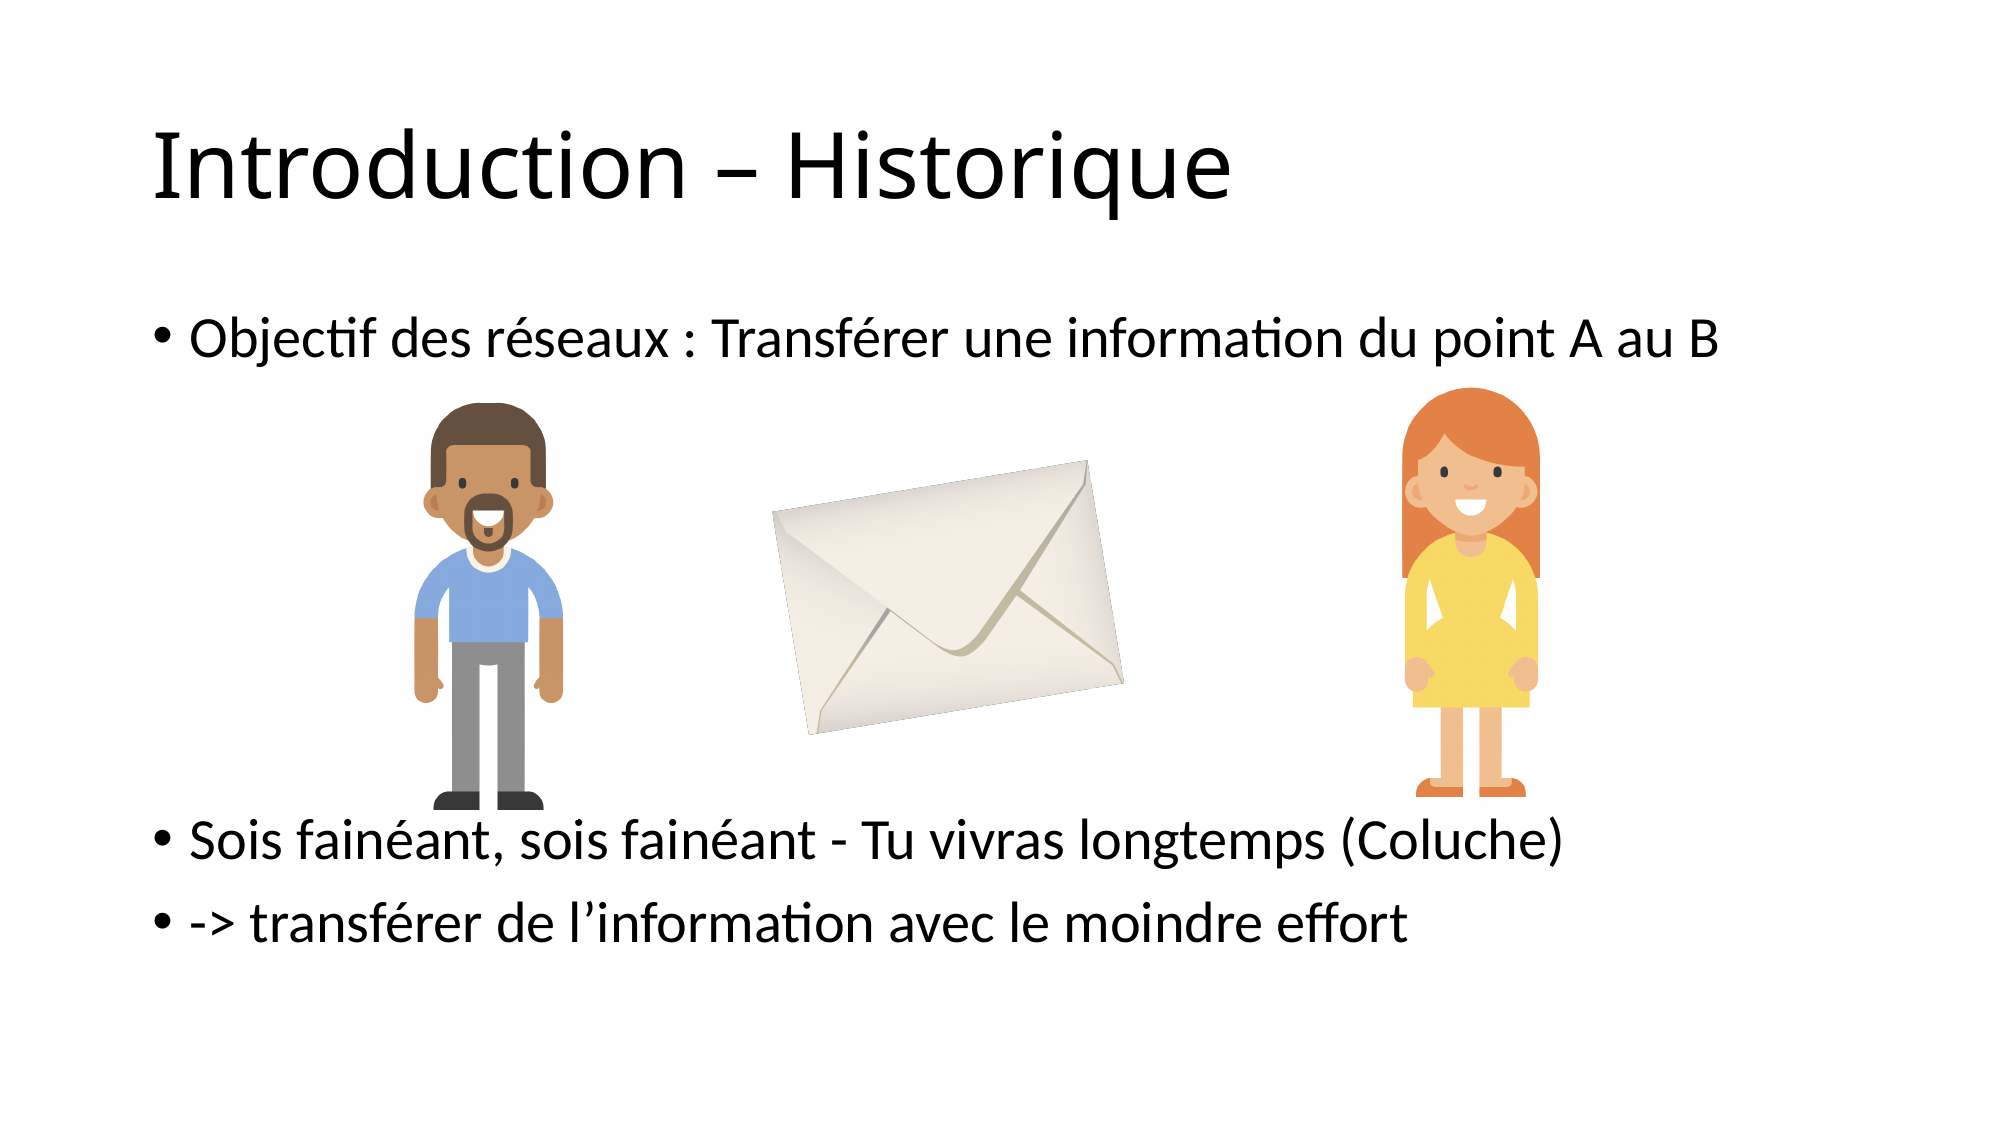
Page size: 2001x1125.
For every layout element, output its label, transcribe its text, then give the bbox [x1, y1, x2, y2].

list Objectif des réseaux : Transférer une information du point A au B Sois fainéant, sois fainéant - Tu vivras longtemps (Coluche) -> transférer de l’information avec le moindre effort [137, 299, 1863, 1014]
picture [396, 388, 578, 820]
title Introduction – Historique [137, 59, 1863, 278]
picture [772, 460, 1124, 735]
picture [1388, 374, 1563, 806]
